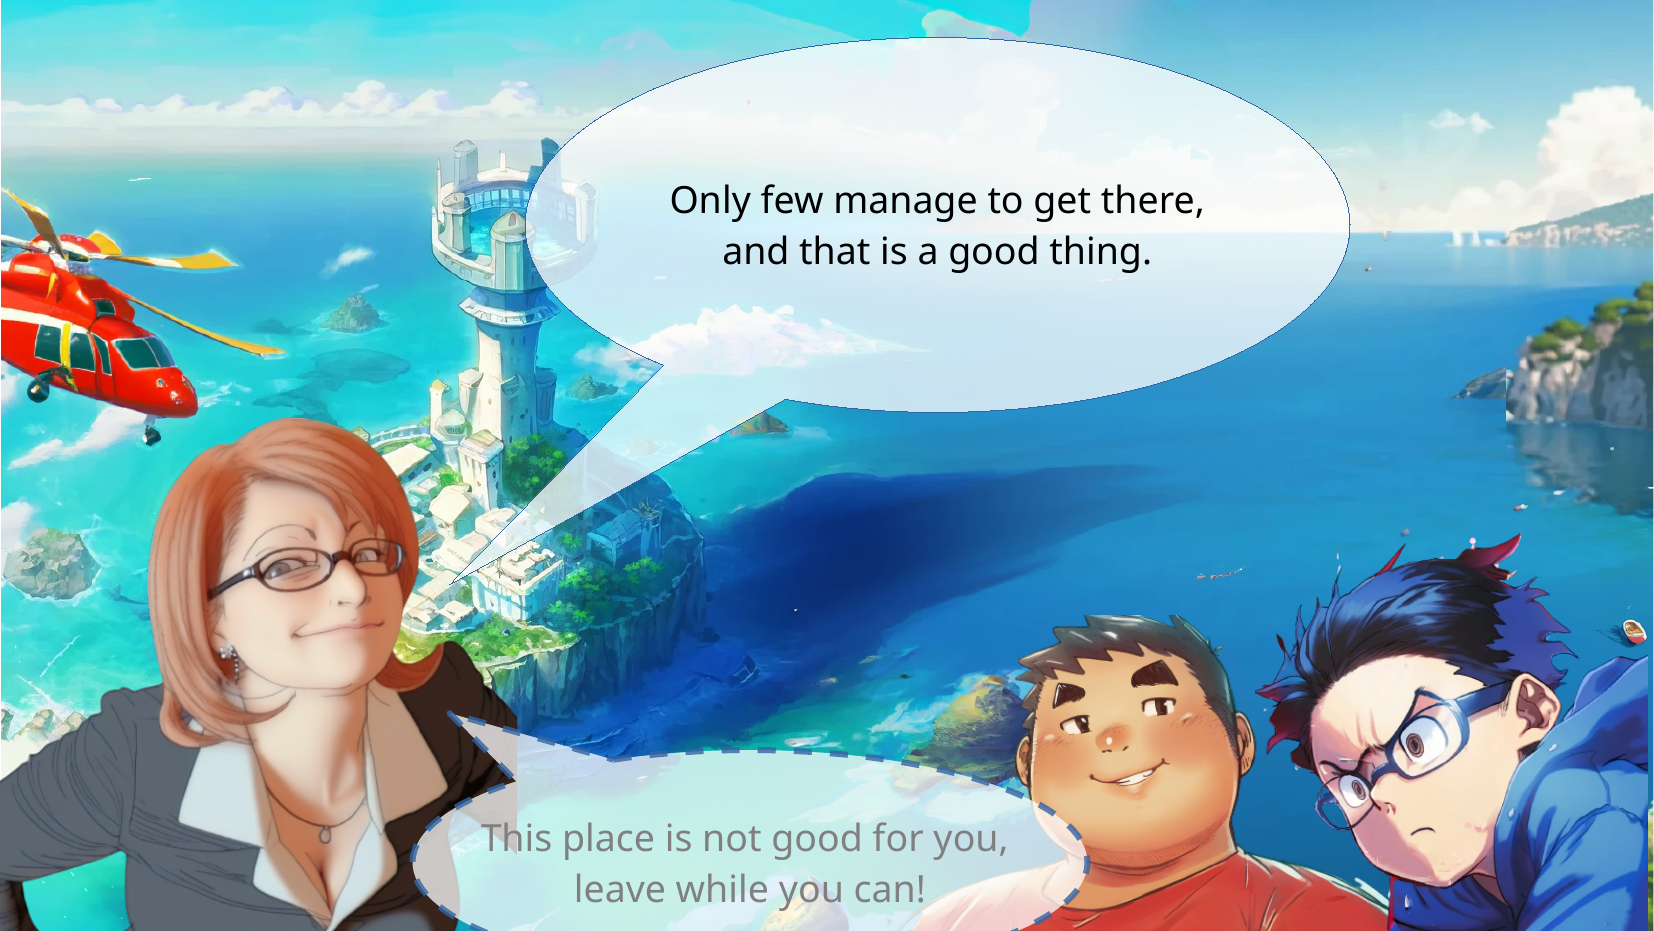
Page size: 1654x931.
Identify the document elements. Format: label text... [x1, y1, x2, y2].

text_box This place is not good for you, leave while you can! [412, 713, 1088, 931]
picture [0, 0, 1654, 931]
text_box Only few manage to get there, and that is a good thing. [517, 37, 1351, 548]
